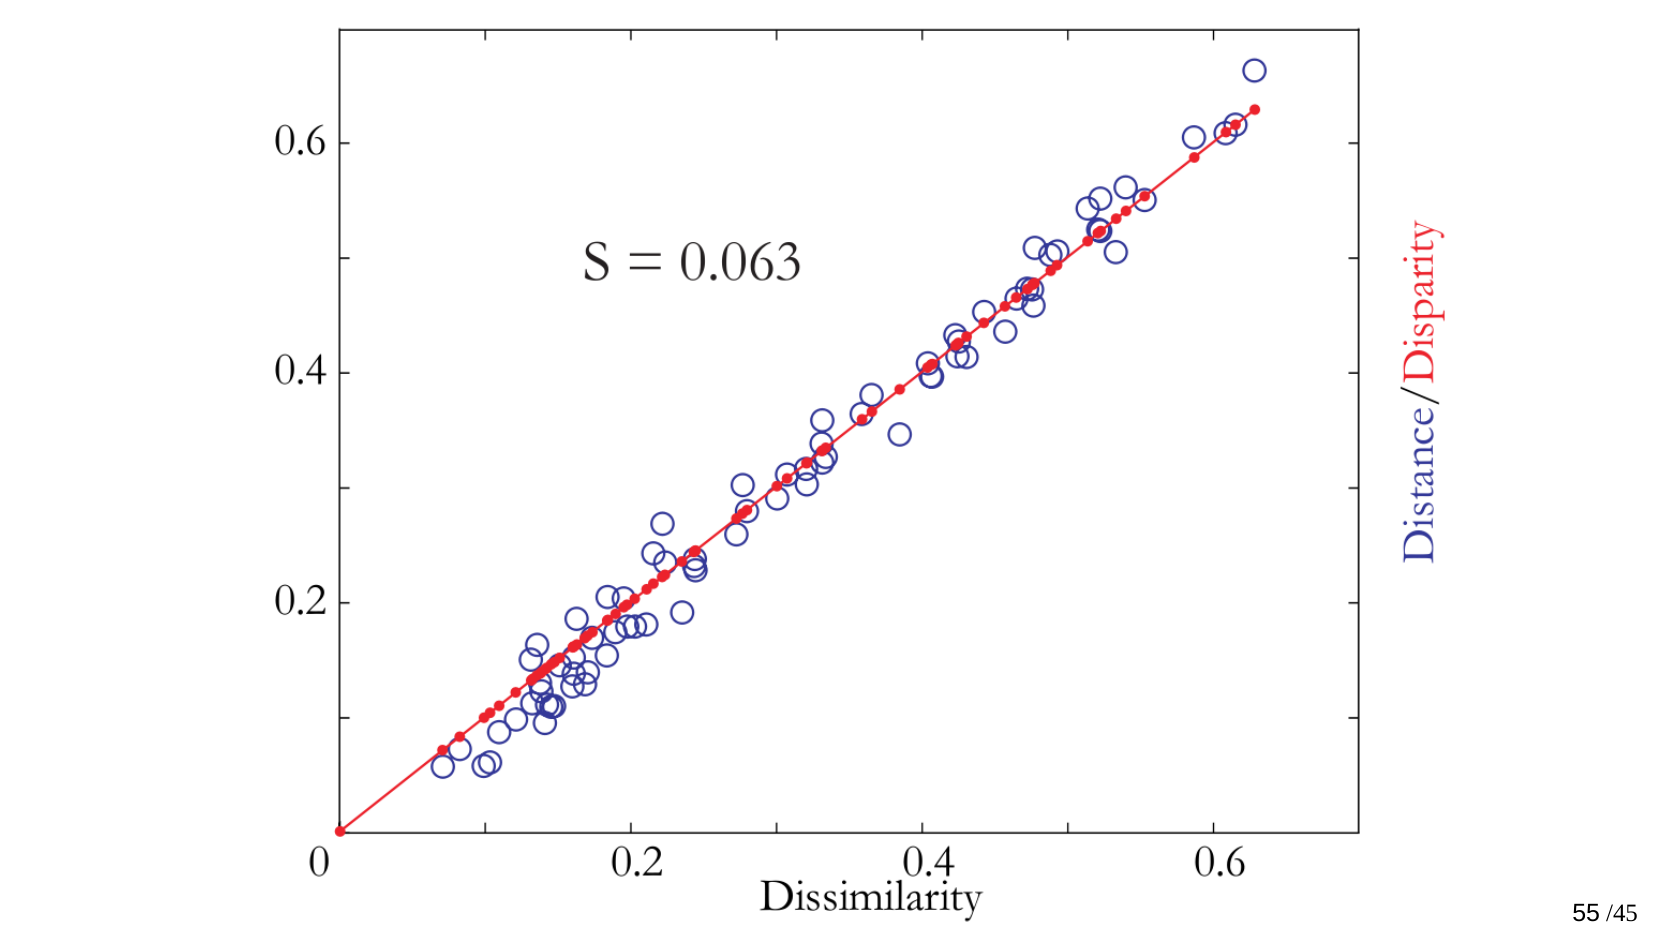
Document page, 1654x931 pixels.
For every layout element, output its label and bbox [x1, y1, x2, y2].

picture [259, 17, 1451, 927]
